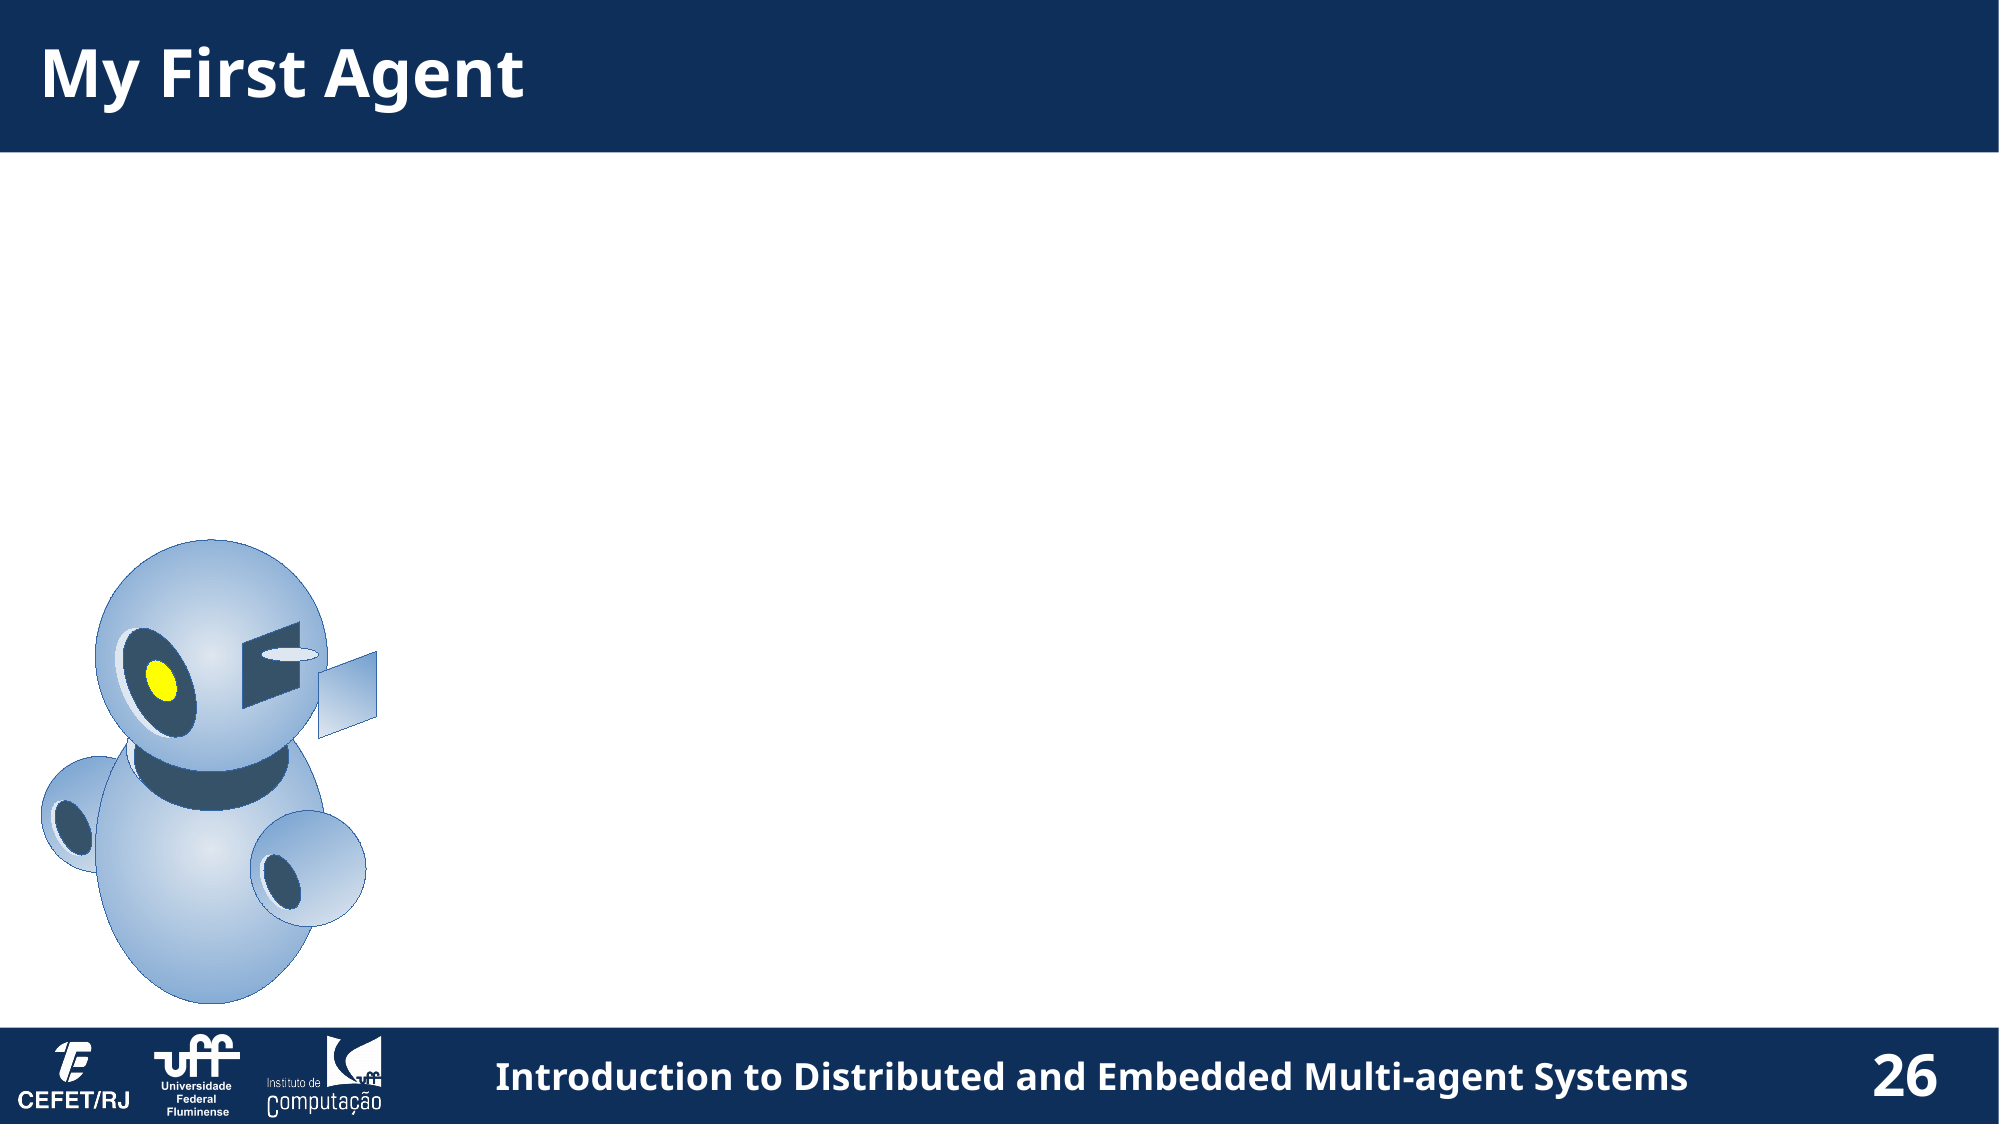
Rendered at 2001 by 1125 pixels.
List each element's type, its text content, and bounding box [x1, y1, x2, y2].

text_box [41, 539, 377, 1004]
picture [265, 1033, 383, 1118]
picture [18, 1021, 129, 1125]
picture [153, 1033, 241, 1121]
text_box My First Agent [25, 23, 1999, 119]
